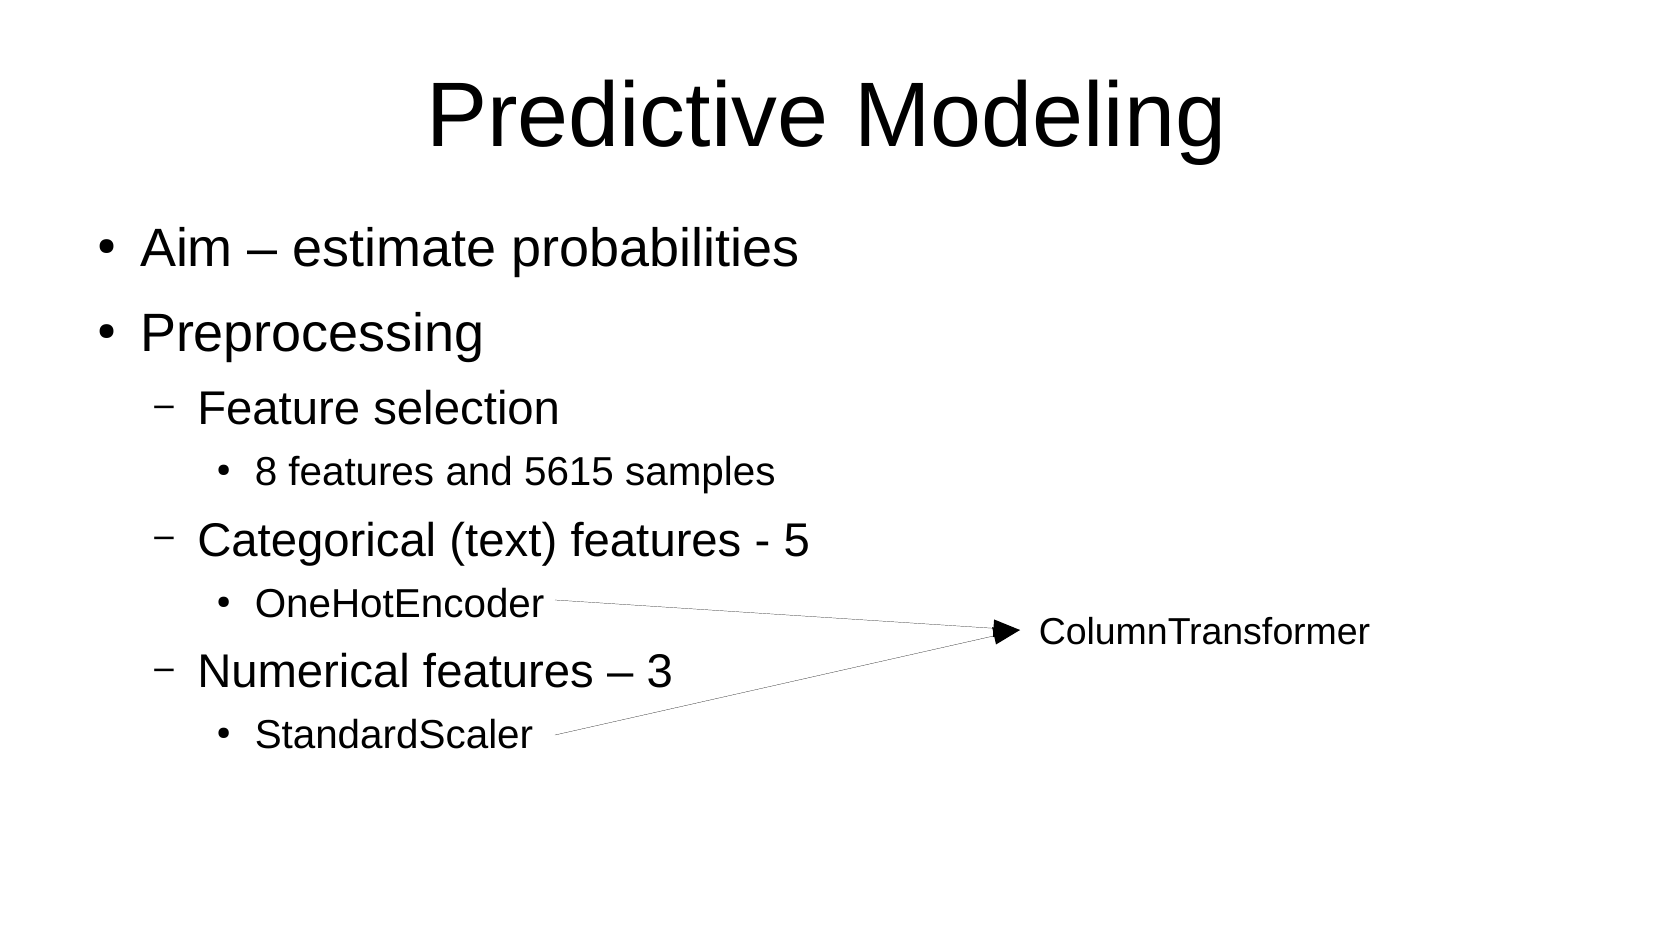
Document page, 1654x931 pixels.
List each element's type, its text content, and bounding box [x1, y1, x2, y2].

list Aim – estimate probabilities Preprocessing Feature selection 8 features and 5615 samples Categorical (text) features - 5 OneHotEncoder Numerical features – 3 StandardScaler [82, 217, 1571, 758]
text_box ColumnTransformer [1024, 603, 1561, 661]
title Predictive Modeling [82, 37, 1571, 193]
